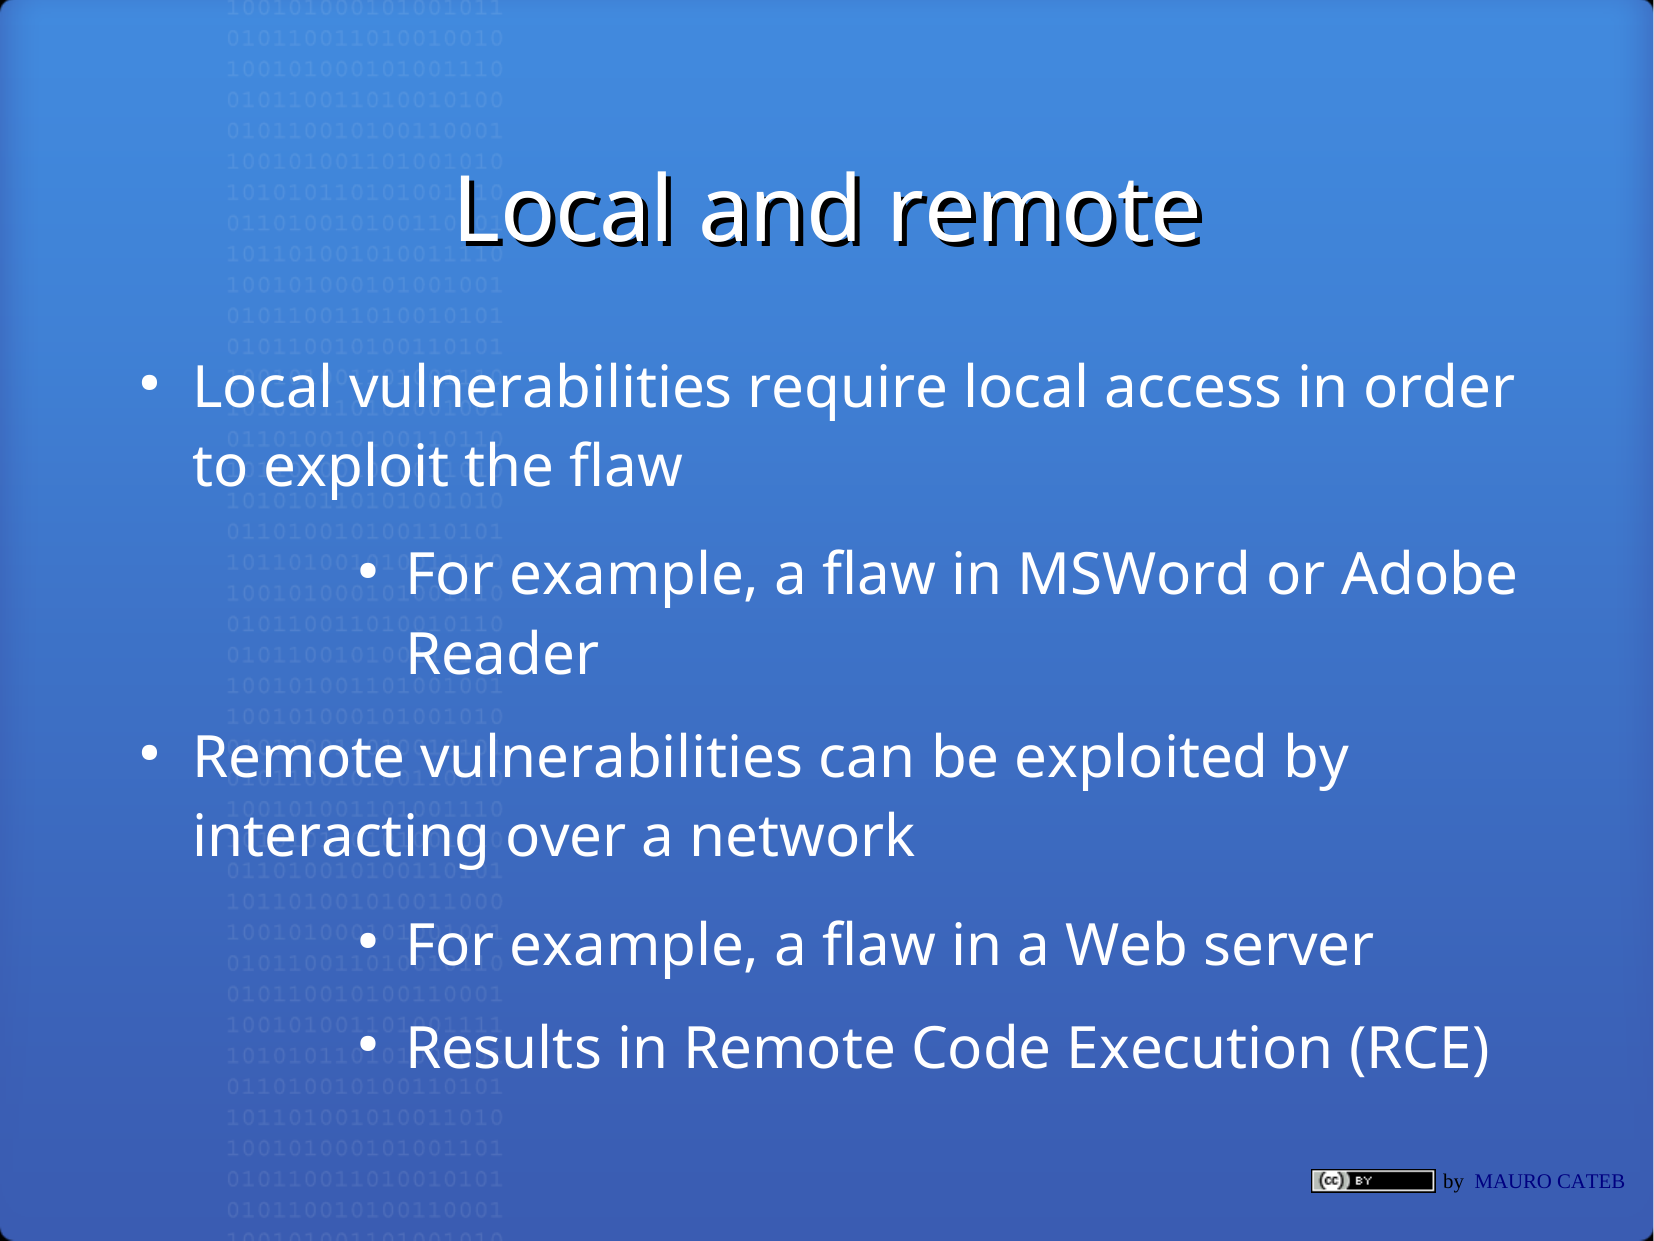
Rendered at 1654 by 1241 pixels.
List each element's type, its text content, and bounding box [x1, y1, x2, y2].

title Local and remote [121, 102, 1534, 310]
text_box by MAURO CATEB [1443, 1169, 1630, 1193]
list Local vulnerabilities require local access in order to exploit the flaw For example, a flaw in MSWord or Adobe Reader Remote vulnerabilities can be exploited by interacting over a network For example, a flaw in a Web server Results in Remote Code Execution (RCE) [121, 344, 1534, 1127]
picture [0, 0, 1654, 1241]
